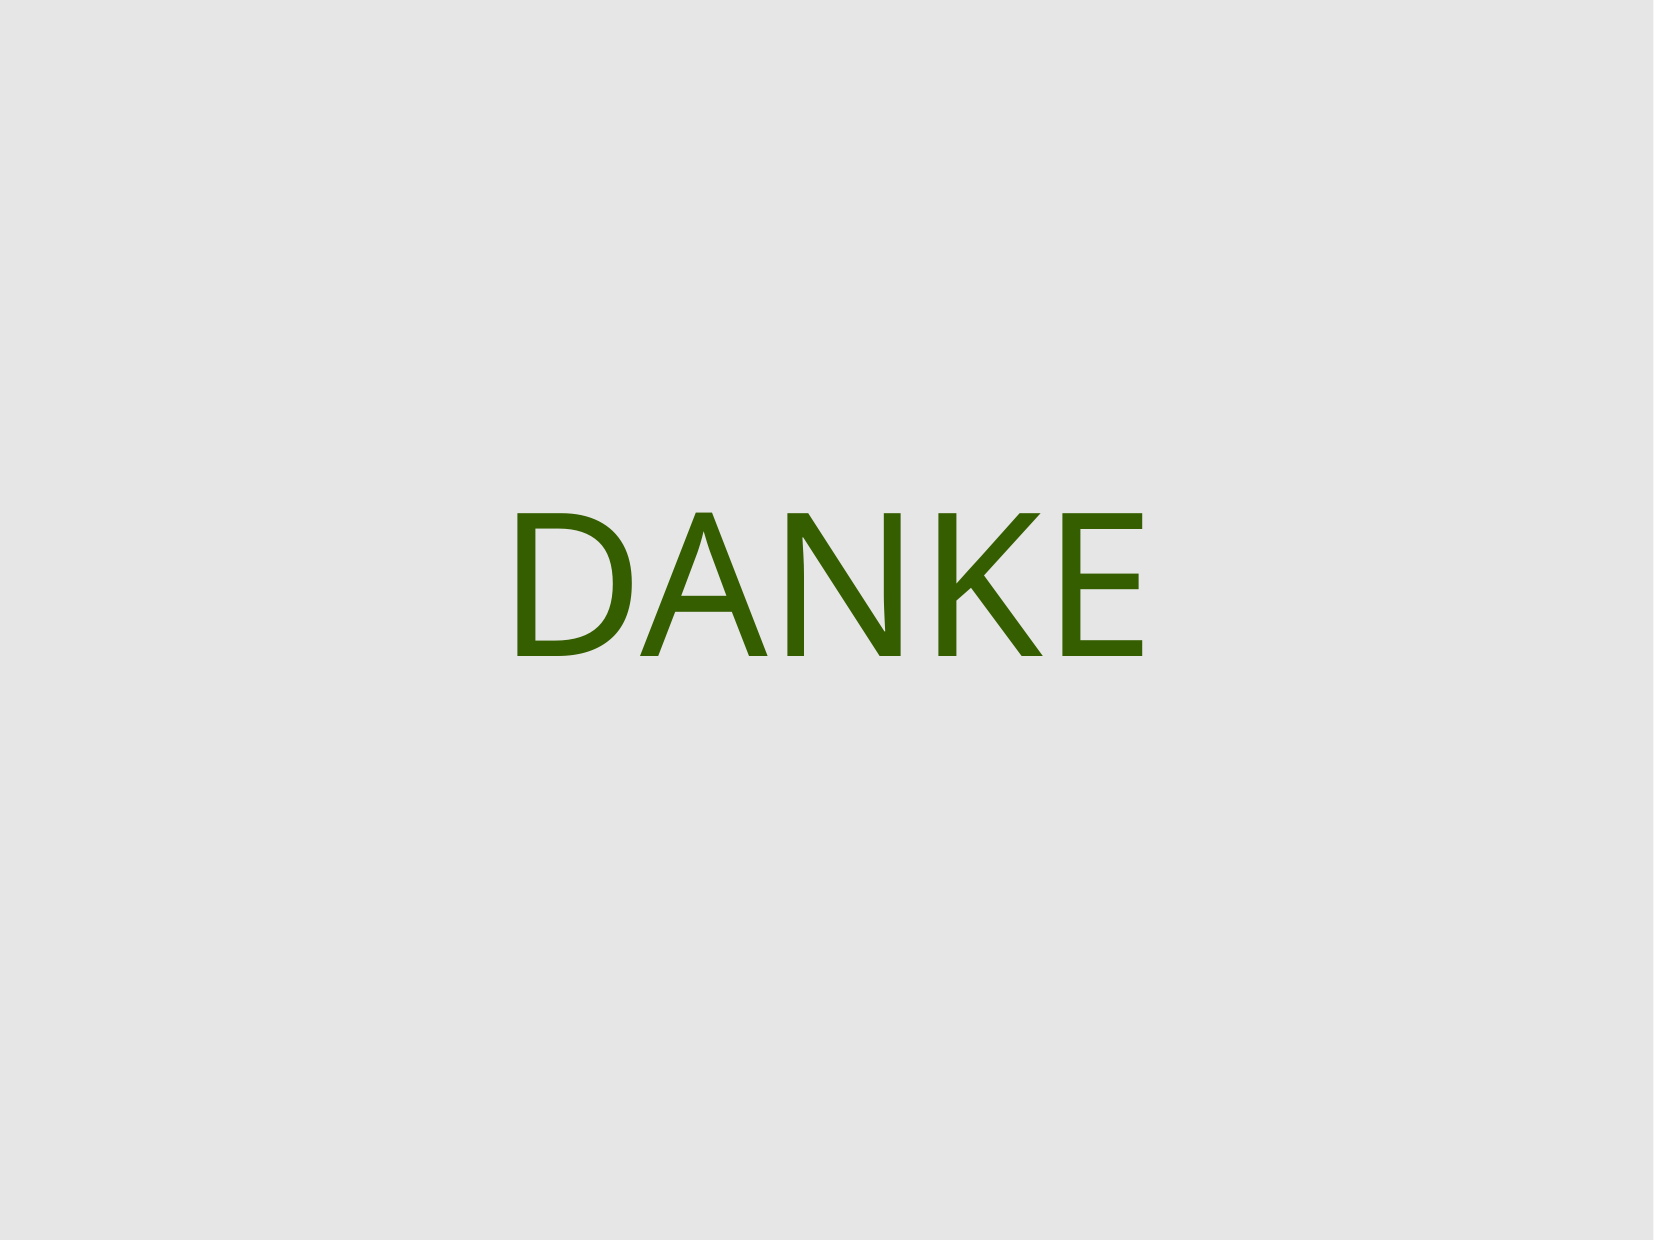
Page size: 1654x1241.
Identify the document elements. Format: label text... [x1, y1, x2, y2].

subtitle DANKE [82, 49, 1571, 1109]
